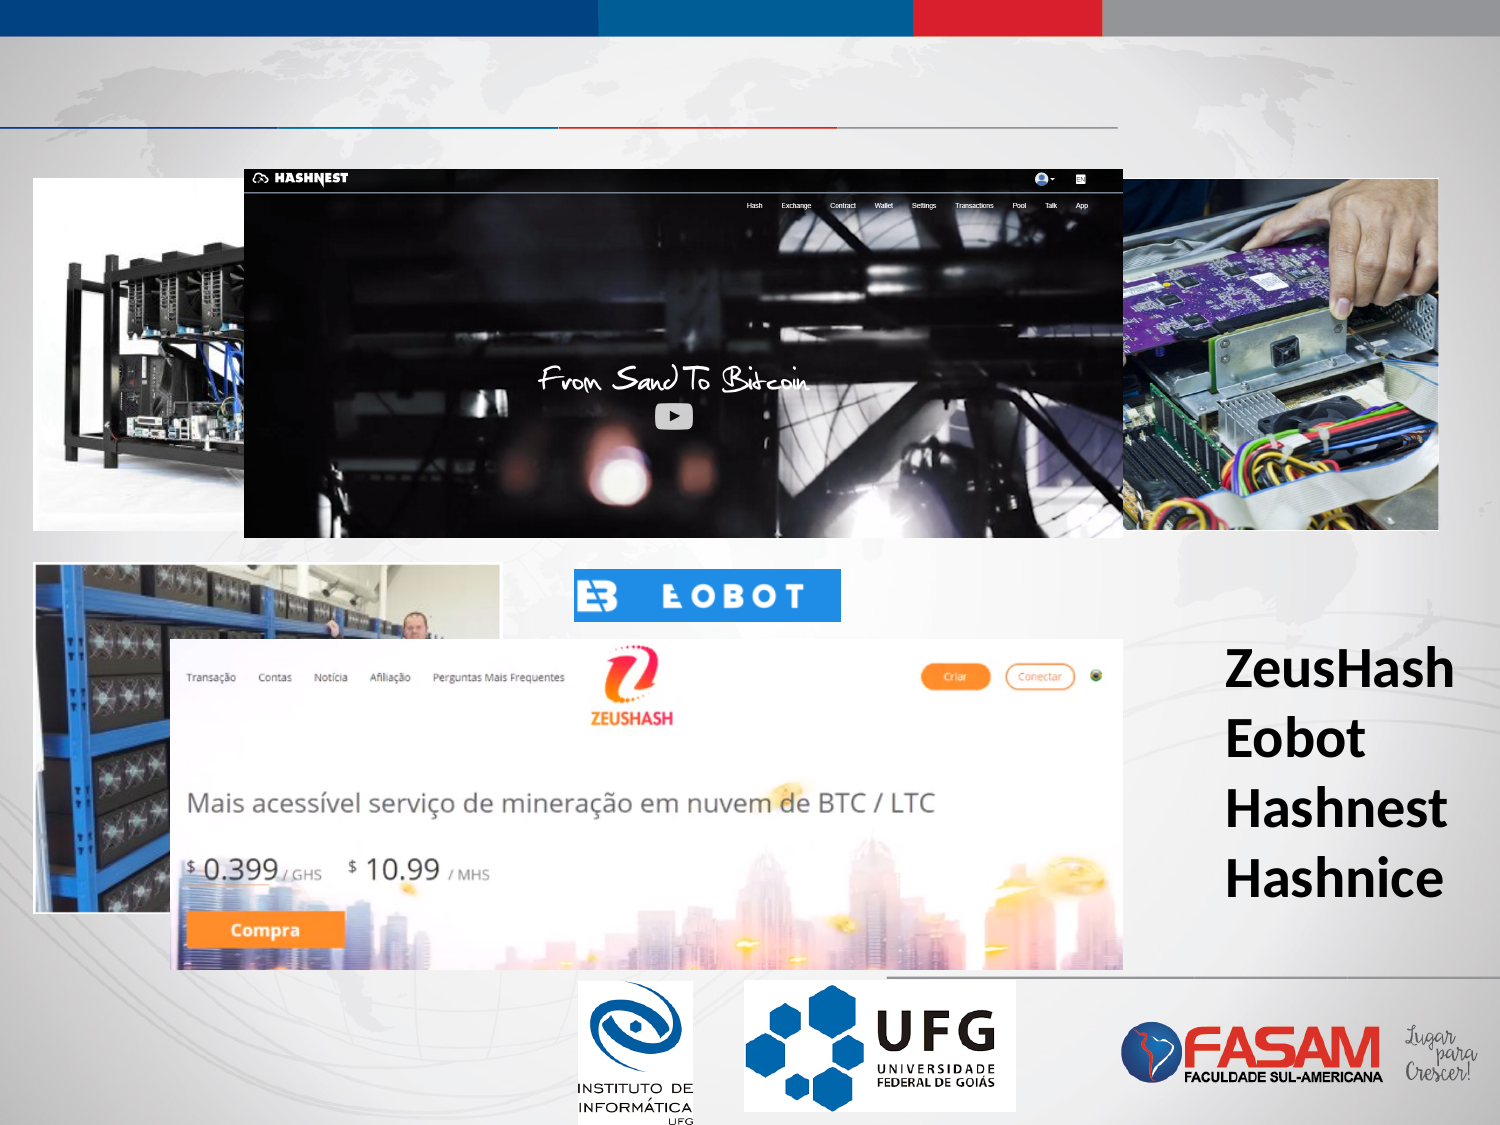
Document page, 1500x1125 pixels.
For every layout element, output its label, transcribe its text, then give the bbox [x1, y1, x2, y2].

text_box ZeusHash Eobot Hashnest Hashnice [1210, 621, 1500, 917]
picture [0, 0, 1500, 1125]
